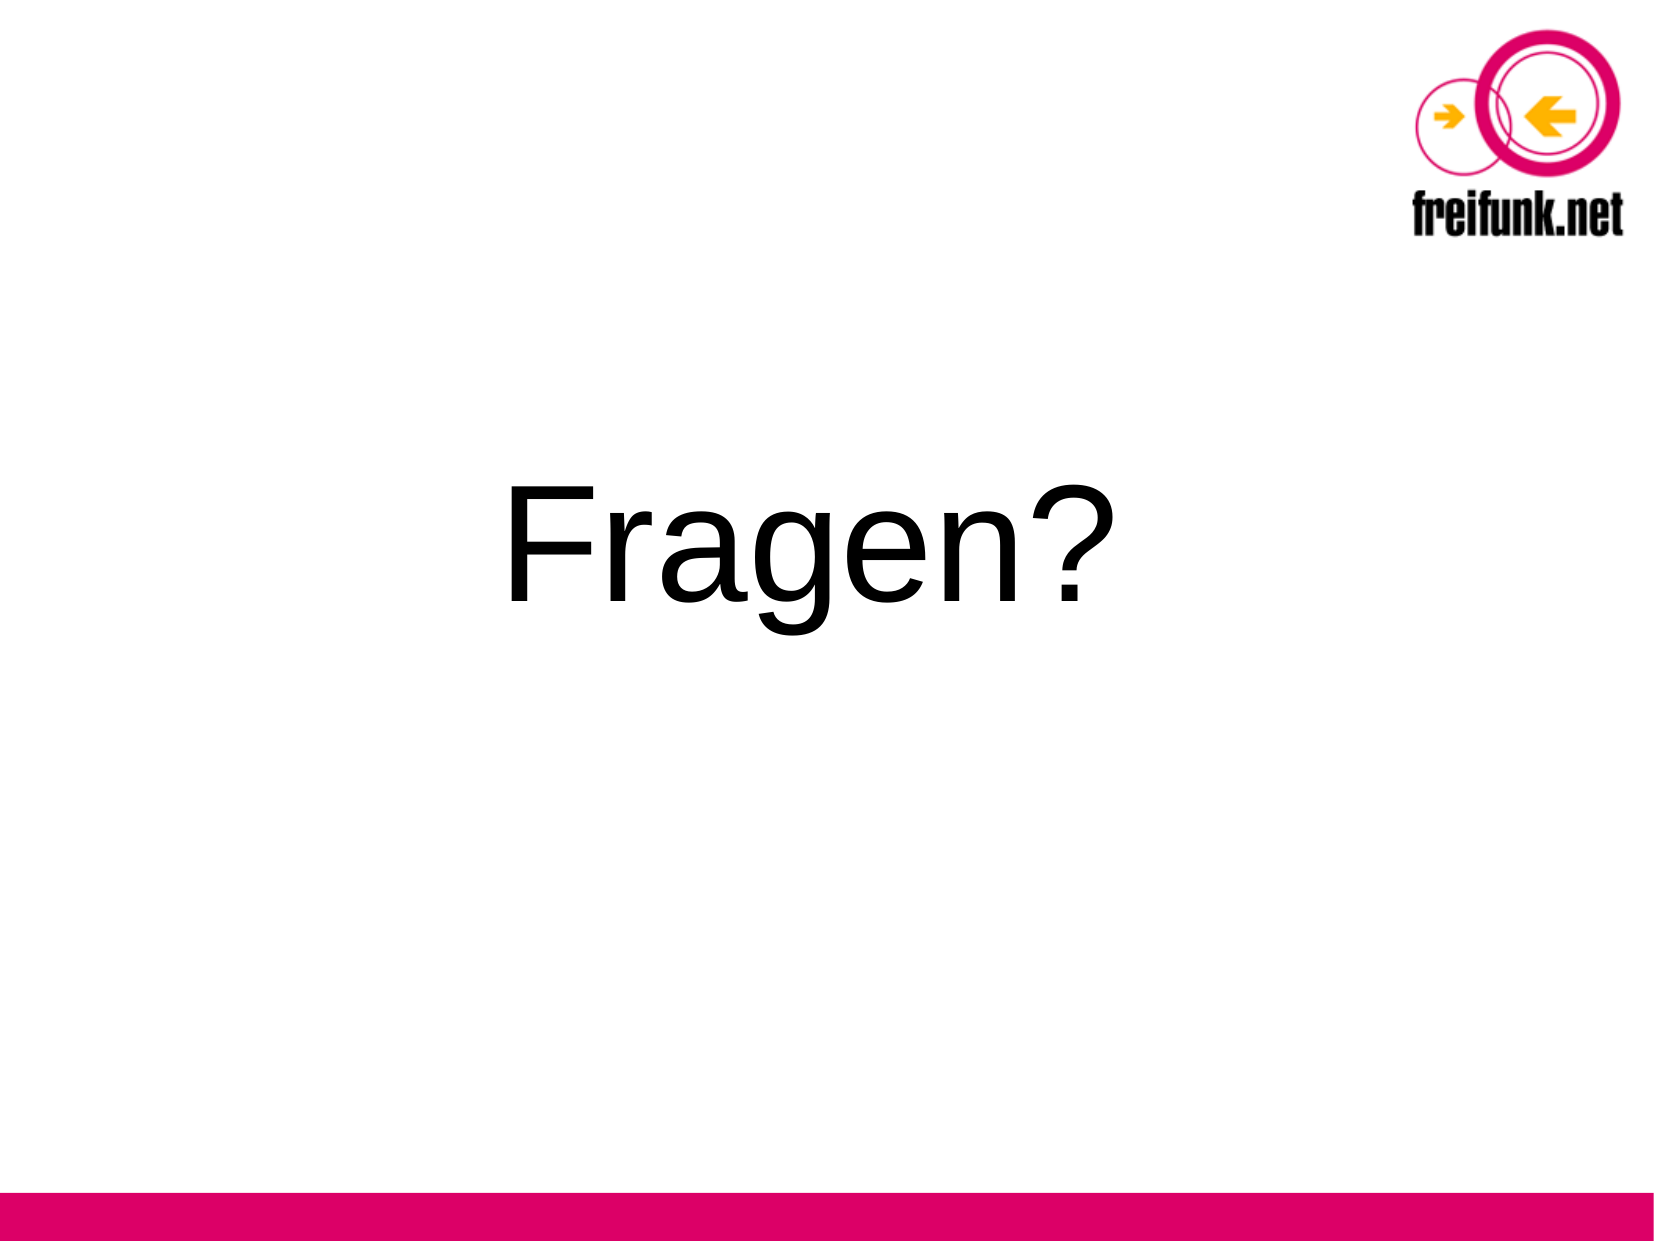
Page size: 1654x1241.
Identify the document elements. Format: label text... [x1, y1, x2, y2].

picture [1380, 0, 1654, 266]
subtitle Fragen? [212, 53, 1406, 1010]
